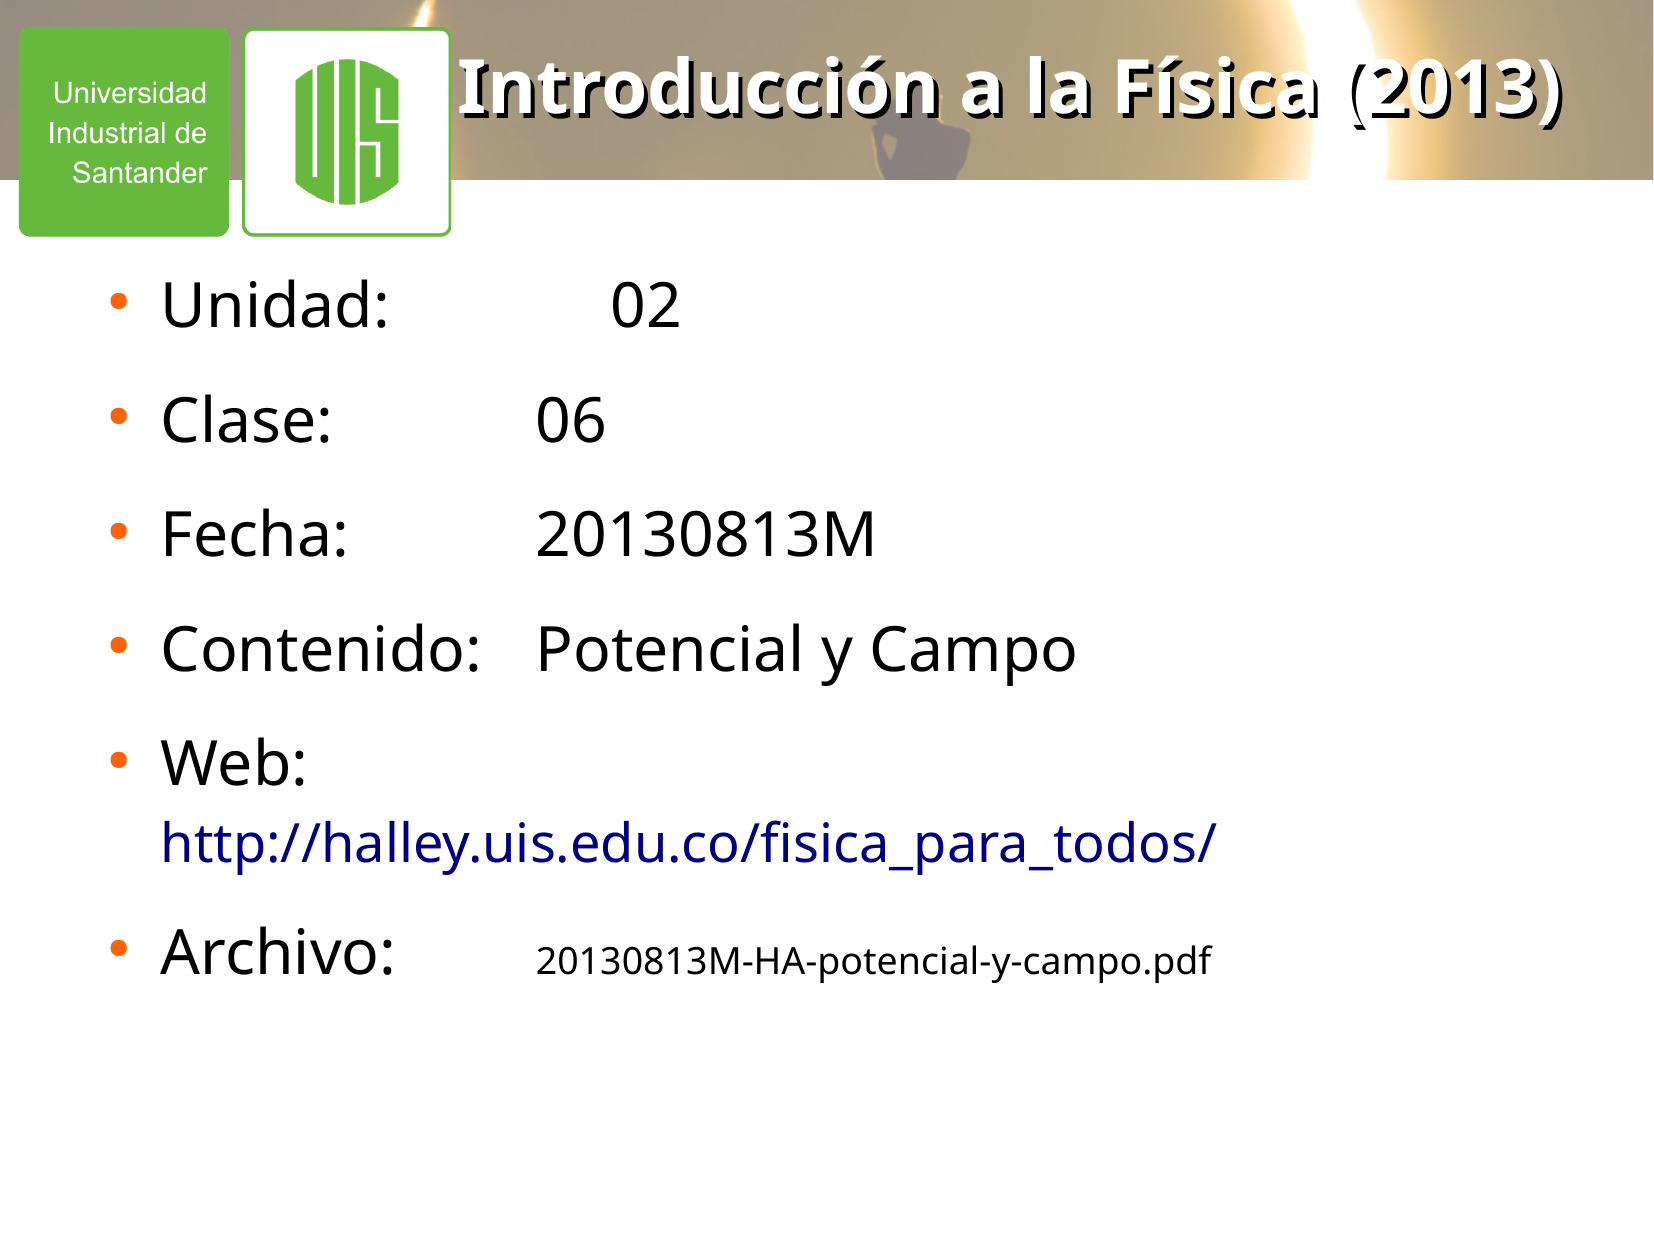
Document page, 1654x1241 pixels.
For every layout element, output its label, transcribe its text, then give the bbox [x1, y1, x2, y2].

list Unidad: 02 Clase: 06 Fecha: 20130813M Contenido: Potencial y Campo Web: http://halley.uis.edu.co/fisica_para_todos/ Archivo: 20130813M-HA-potencial-y-campo.pdf [90, 261, 1576, 1171]
picture [0, 0, 1654, 237]
title Introducción a la Física (2013) [75, 19, 1564, 151]
